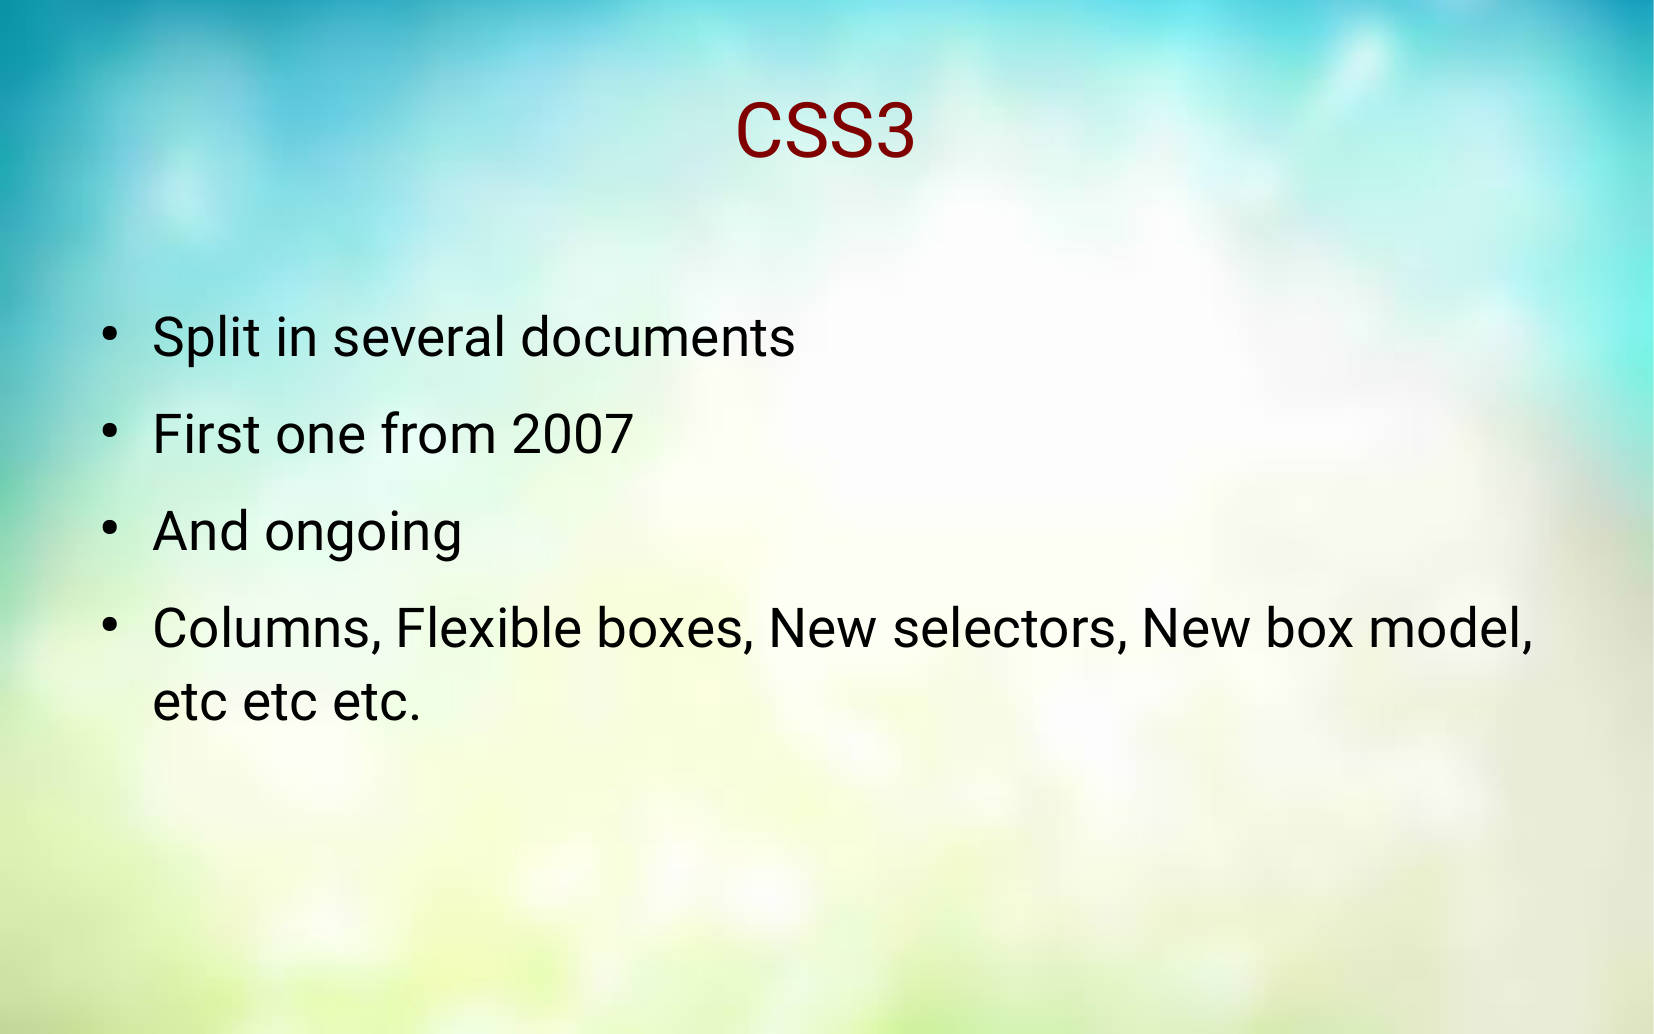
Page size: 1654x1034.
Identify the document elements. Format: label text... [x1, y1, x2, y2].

title CSS3 [82, 41, 1571, 214]
picture [0, 0, 1654, 1034]
list Split in several documents First one from 2007 And ongoing Columns, Flexible boxes, New selectors, New box model, etc etc etc. [82, 298, 1571, 736]
